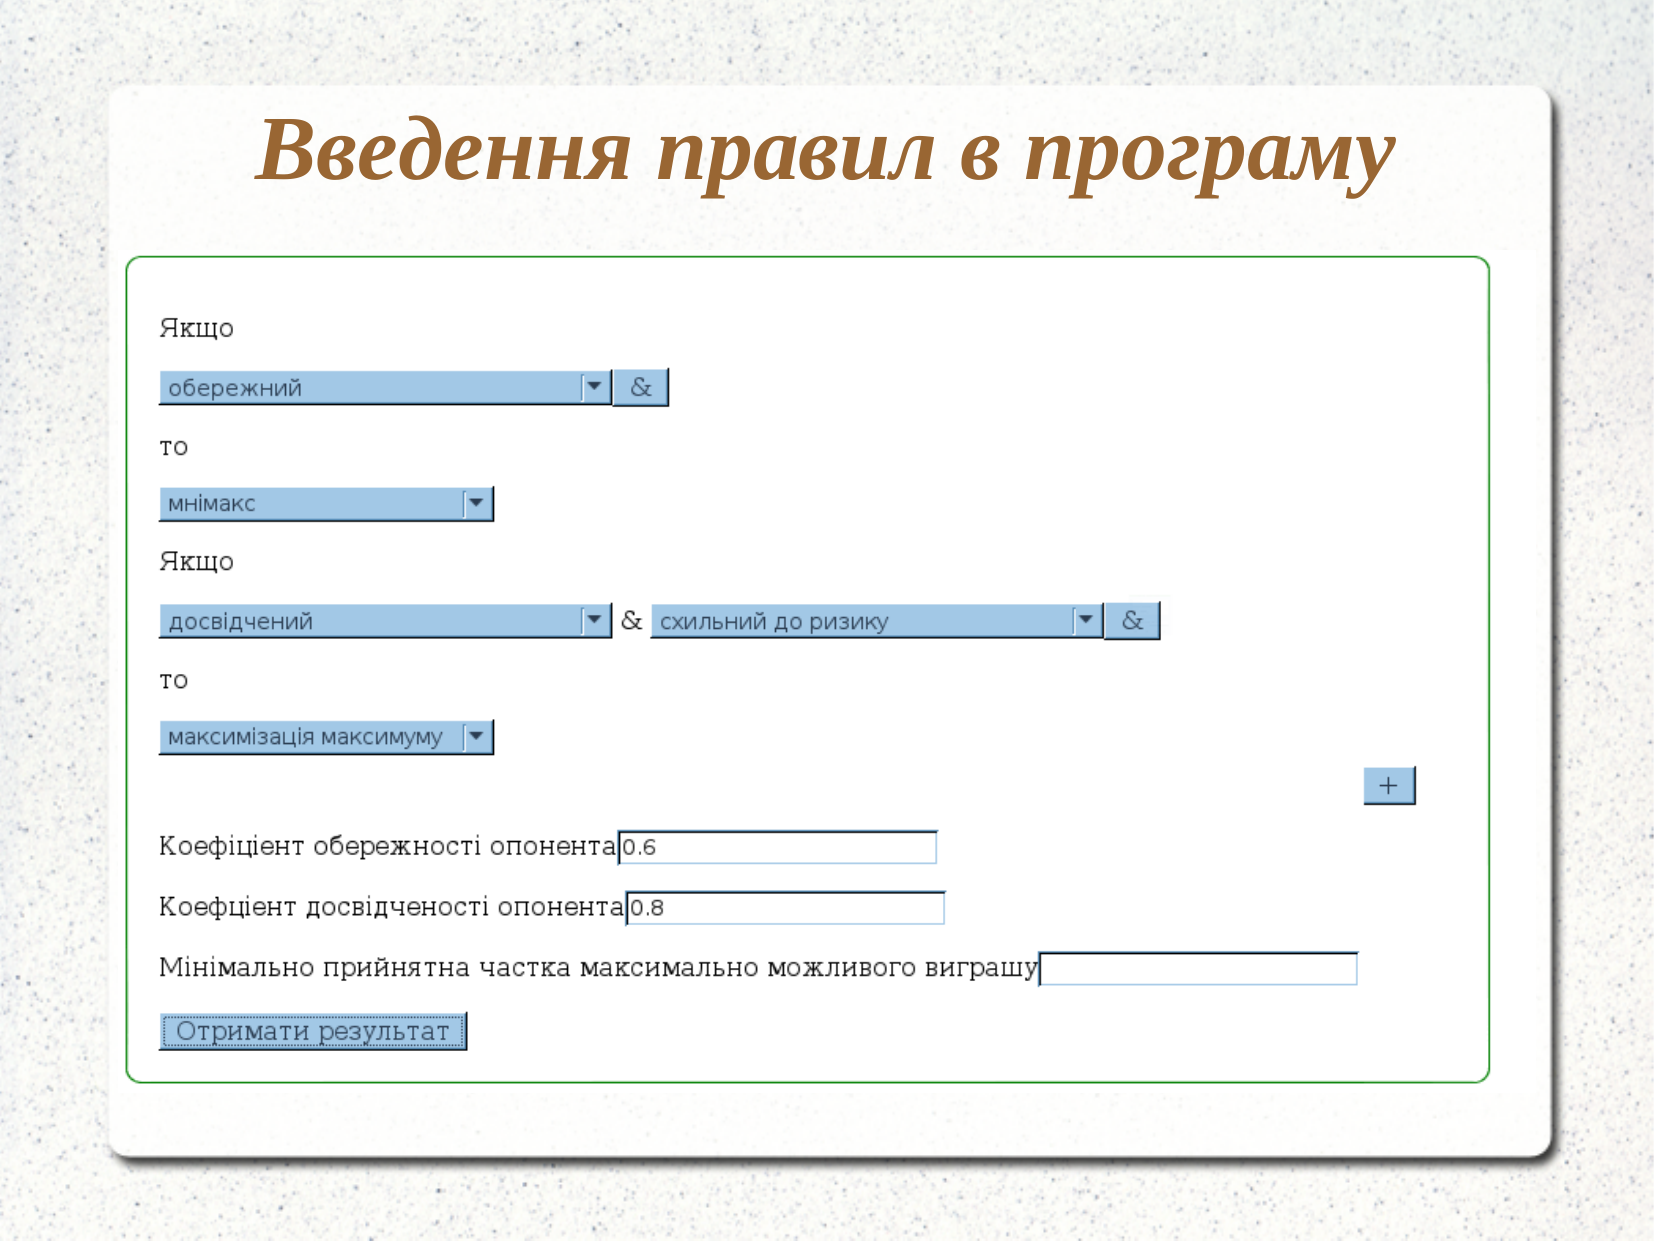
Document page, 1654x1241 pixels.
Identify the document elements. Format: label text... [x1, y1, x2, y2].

title Введення правил в програму [118, 96, 1536, 201]
picture [0, 0, 1654, 1241]
